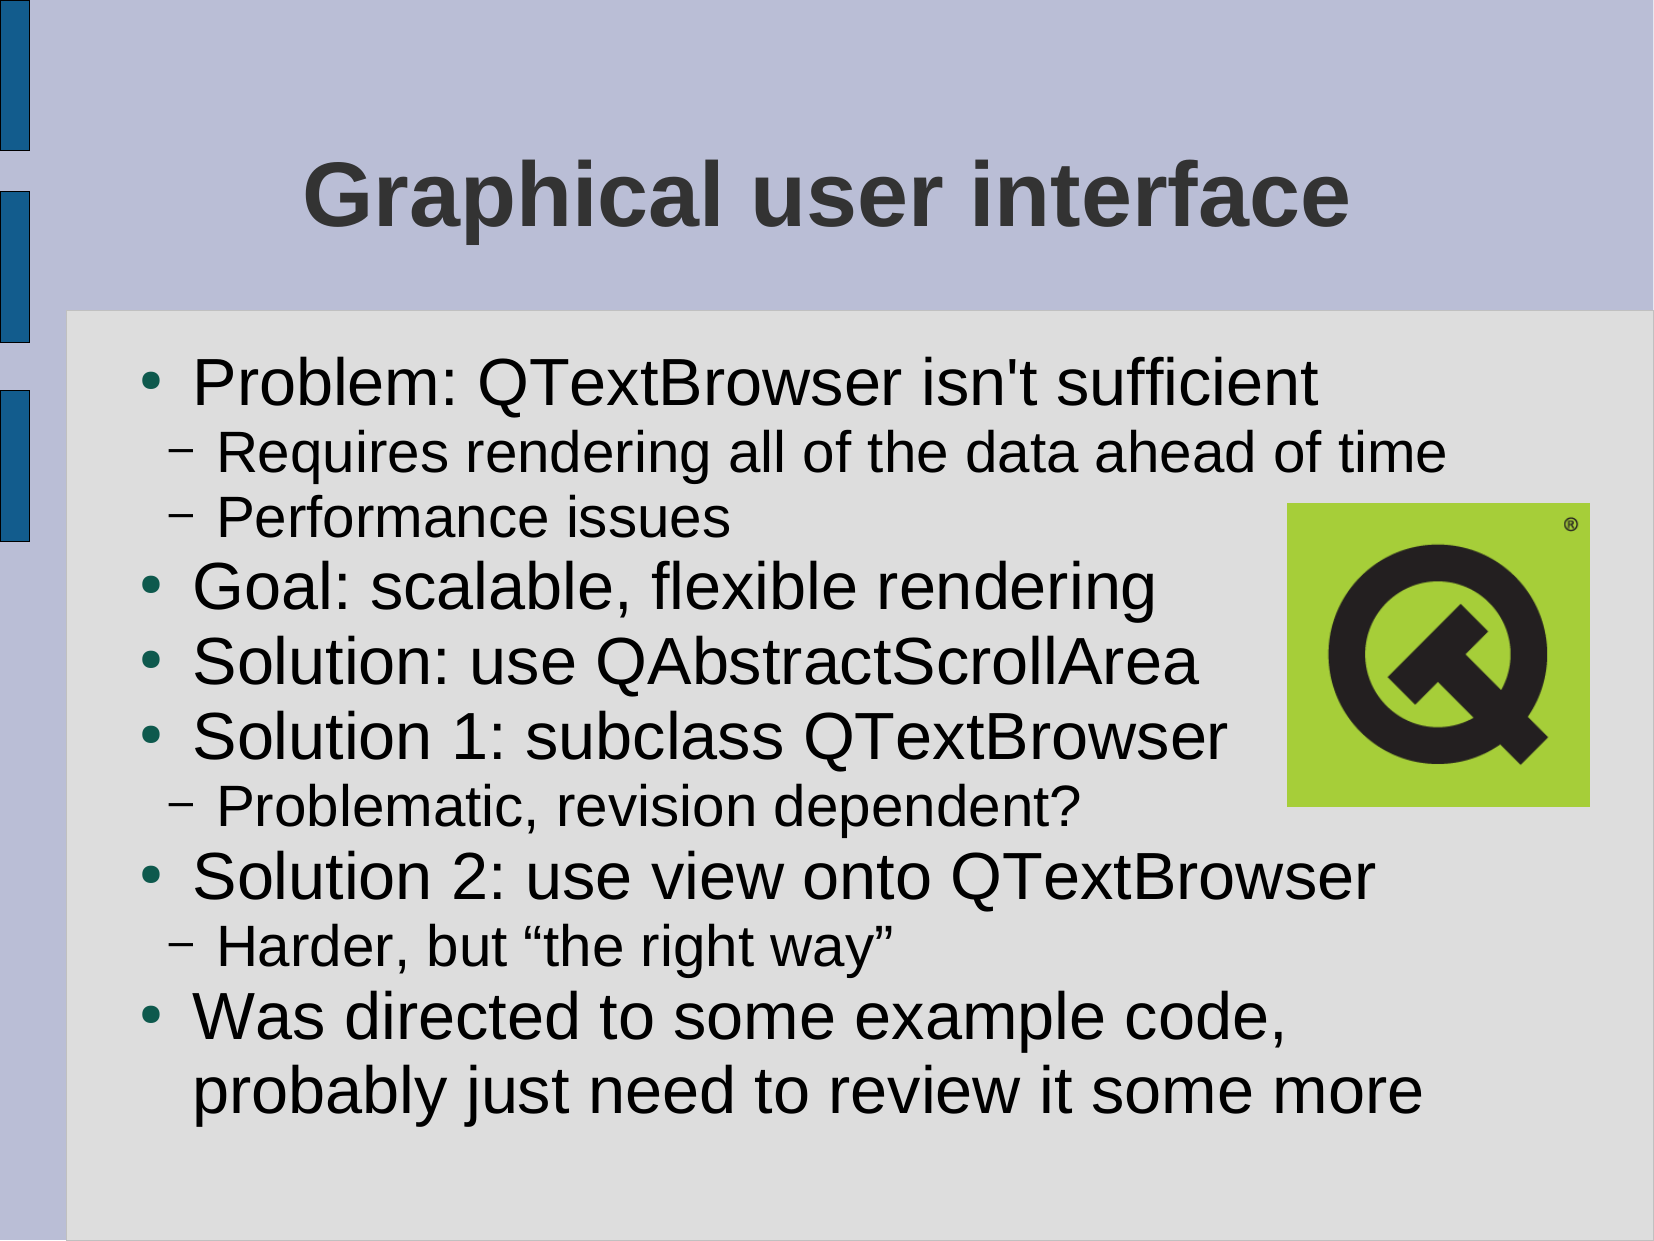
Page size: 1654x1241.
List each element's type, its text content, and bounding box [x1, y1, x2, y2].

picture [1287, 503, 1590, 807]
list Problem: QTextBrowser isn't sufficient Requires rendering all of the data ahead of time Performance issues Goal: scalable, flexible rendering Solution: use QAbstractScrollArea Solution 1: subclass QTextBrowser Problematic, revision dependent? Solution 2: use view onto QTextBrowser Harder, but “the right way” Was directed to some example code, probably just need to review it some more [121, 344, 1534, 1129]
title Graphical user interface [121, 91, 1534, 299]
